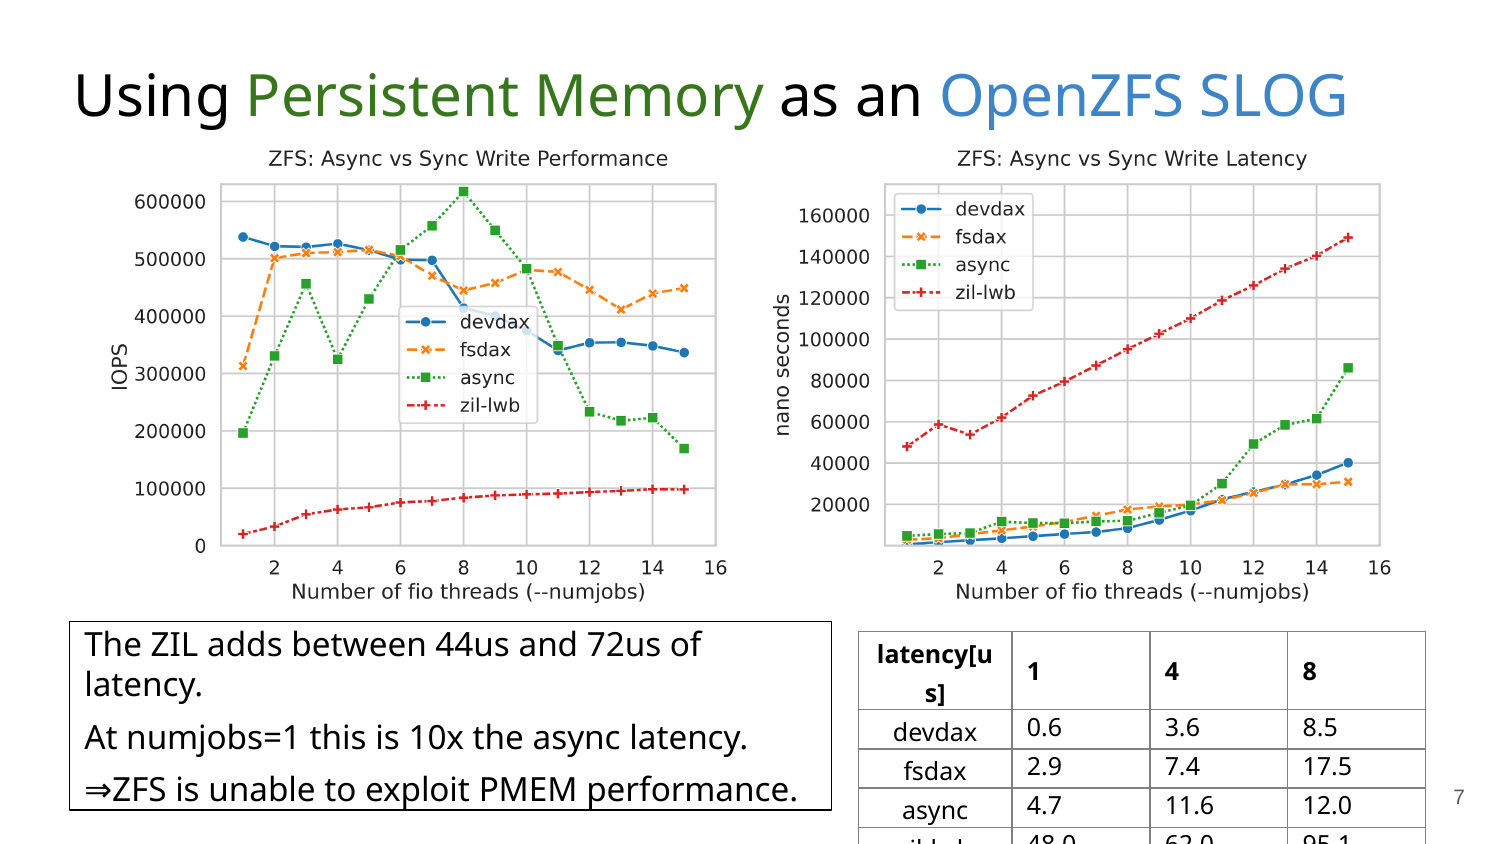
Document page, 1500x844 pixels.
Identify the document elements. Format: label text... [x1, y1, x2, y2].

table_cell 4.7 [1013, 789, 1149, 827]
table_cell async [859, 789, 1011, 827]
picture [86, 254, 1414, 626]
table_header 1 [1013, 632, 1149, 709]
table_cell 17.5 [1288, 750, 1425, 787]
table_cell 3.6 [1151, 710, 1287, 748]
table_cell 95.1 [1288, 828, 1425, 844]
table_cell 62.0 [1151, 828, 1287, 844]
table_cell 12.0 [1288, 789, 1425, 827]
table_header 4 [1151, 632, 1287, 709]
table_cell 2.9 [1013, 750, 1149, 787]
table_cell devdax [859, 710, 1011, 748]
table_cell 48.0 [1013, 828, 1149, 844]
table_cell 0.6 [1013, 710, 1149, 748]
table_header latency[us] [859, 632, 1011, 709]
table_header 8 [1288, 632, 1425, 709]
table_cell 11.6 [1151, 789, 1287, 827]
table_cell zil-lwb [859, 828, 1011, 844]
table_cell fsdax [859, 750, 1011, 787]
slide_number <number> [1426, 764, 1480, 830]
table_cell 7.4 [1151, 750, 1287, 787]
table_cell 8.5 [1288, 710, 1425, 748]
title Using Persistent Memory as an OpenZFS SLOG [58, 38, 1435, 254]
text_box The ZIL adds between 44us and 72us of latency. At numjobs=1 this is 10x the async latency. ⇒ZFS is unable to exploit PMEM performance. [69, 621, 832, 811]
